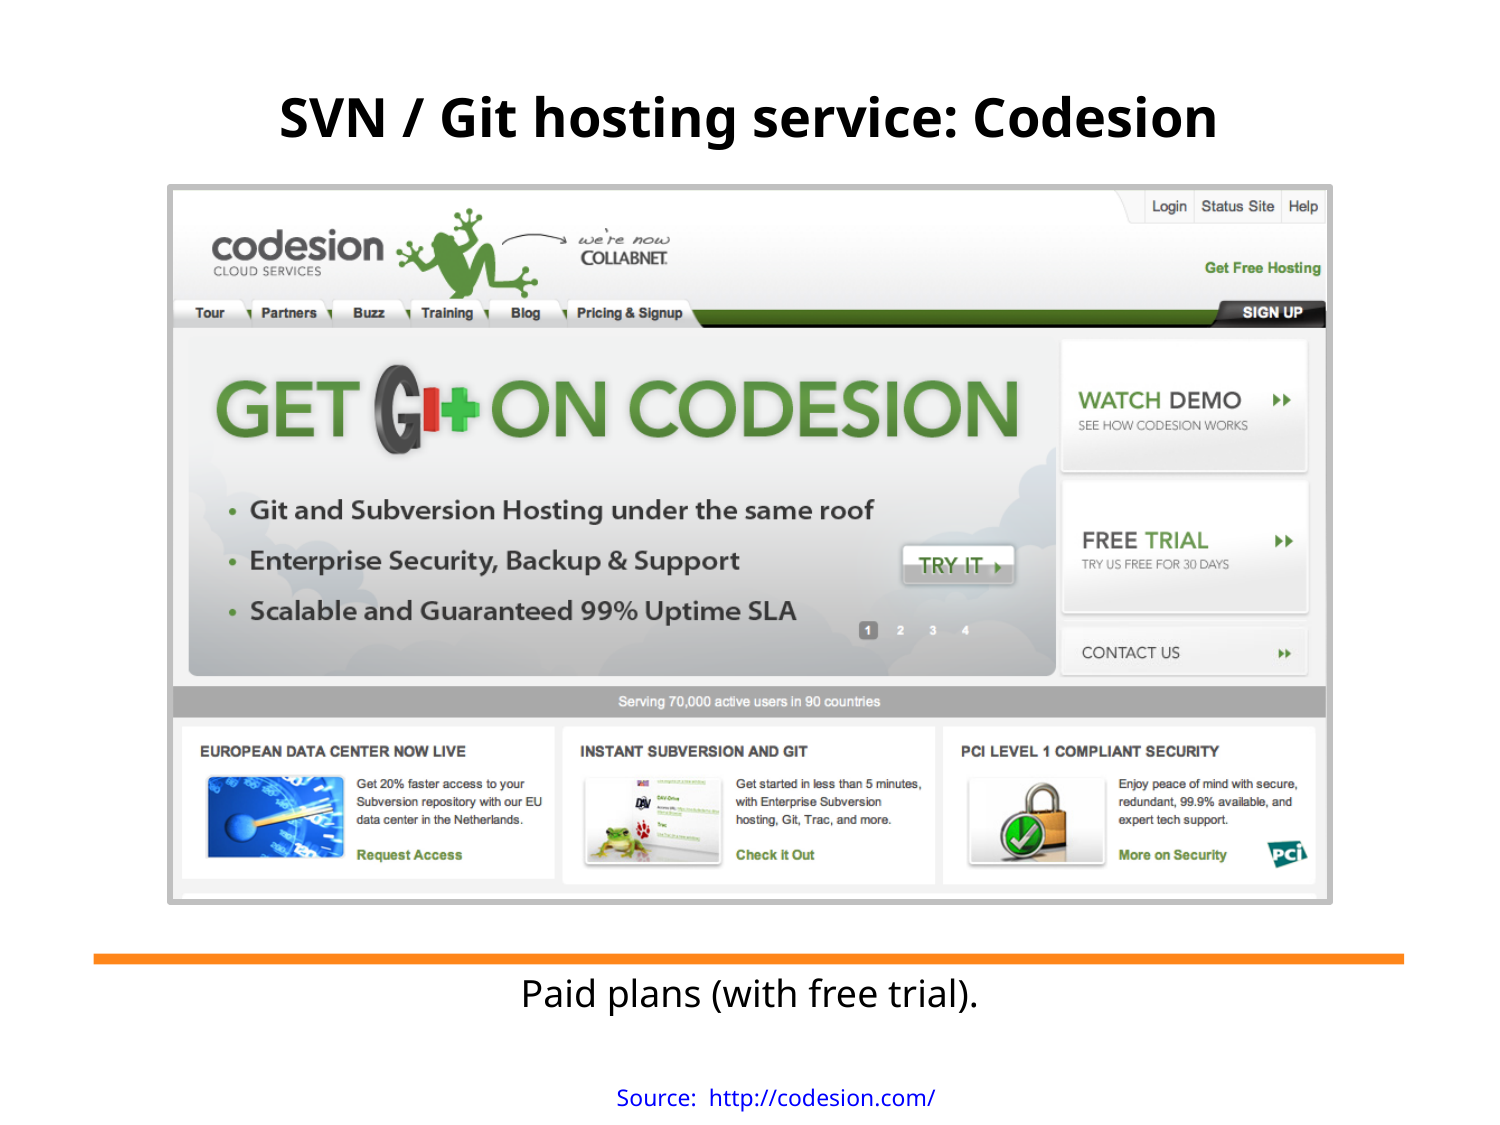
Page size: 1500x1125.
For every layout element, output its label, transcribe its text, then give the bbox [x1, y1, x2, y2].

title SVN / Git hosting service: Codesion [75, 44, 1426, 188]
text_box Source: http://codesion.com/ [601, 1074, 899, 1115]
text_box Paid plans (with free trial). [290, 960, 1210, 1020]
picture [0, 0, 1500, 1125]
